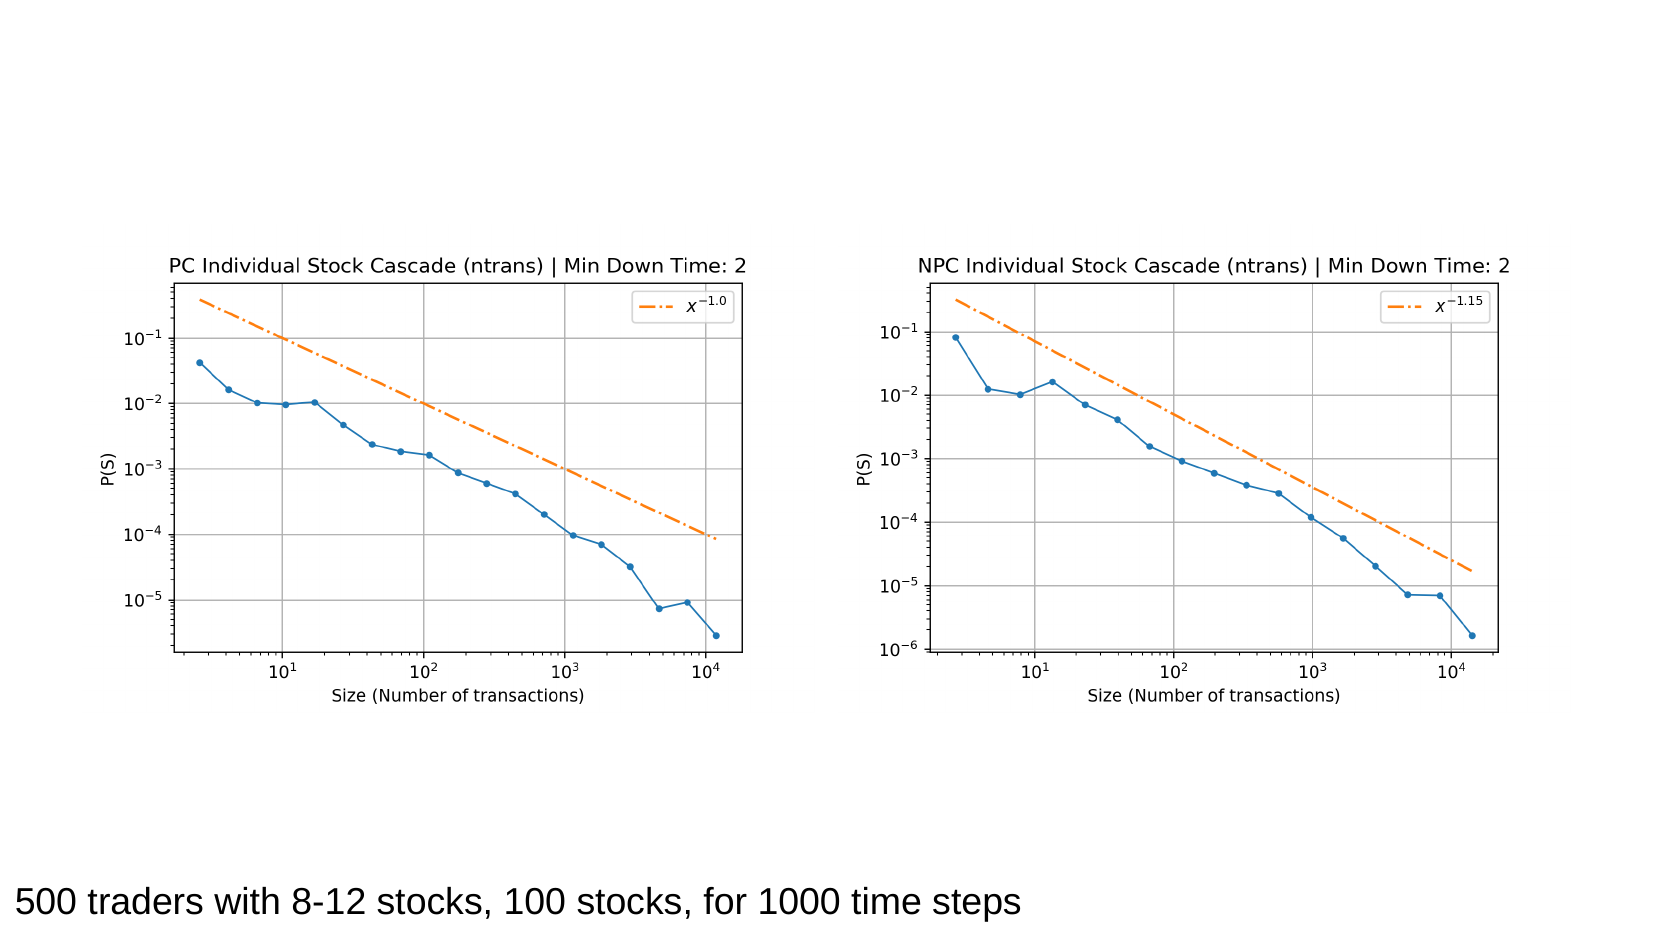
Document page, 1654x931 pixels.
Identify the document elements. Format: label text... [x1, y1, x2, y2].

text_box 500 traders with 8-12 stocks, 100 stocks, for 1000 time steps [0, 873, 1038, 931]
picture [838, 224, 1571, 713]
picture [82, 224, 815, 713]
